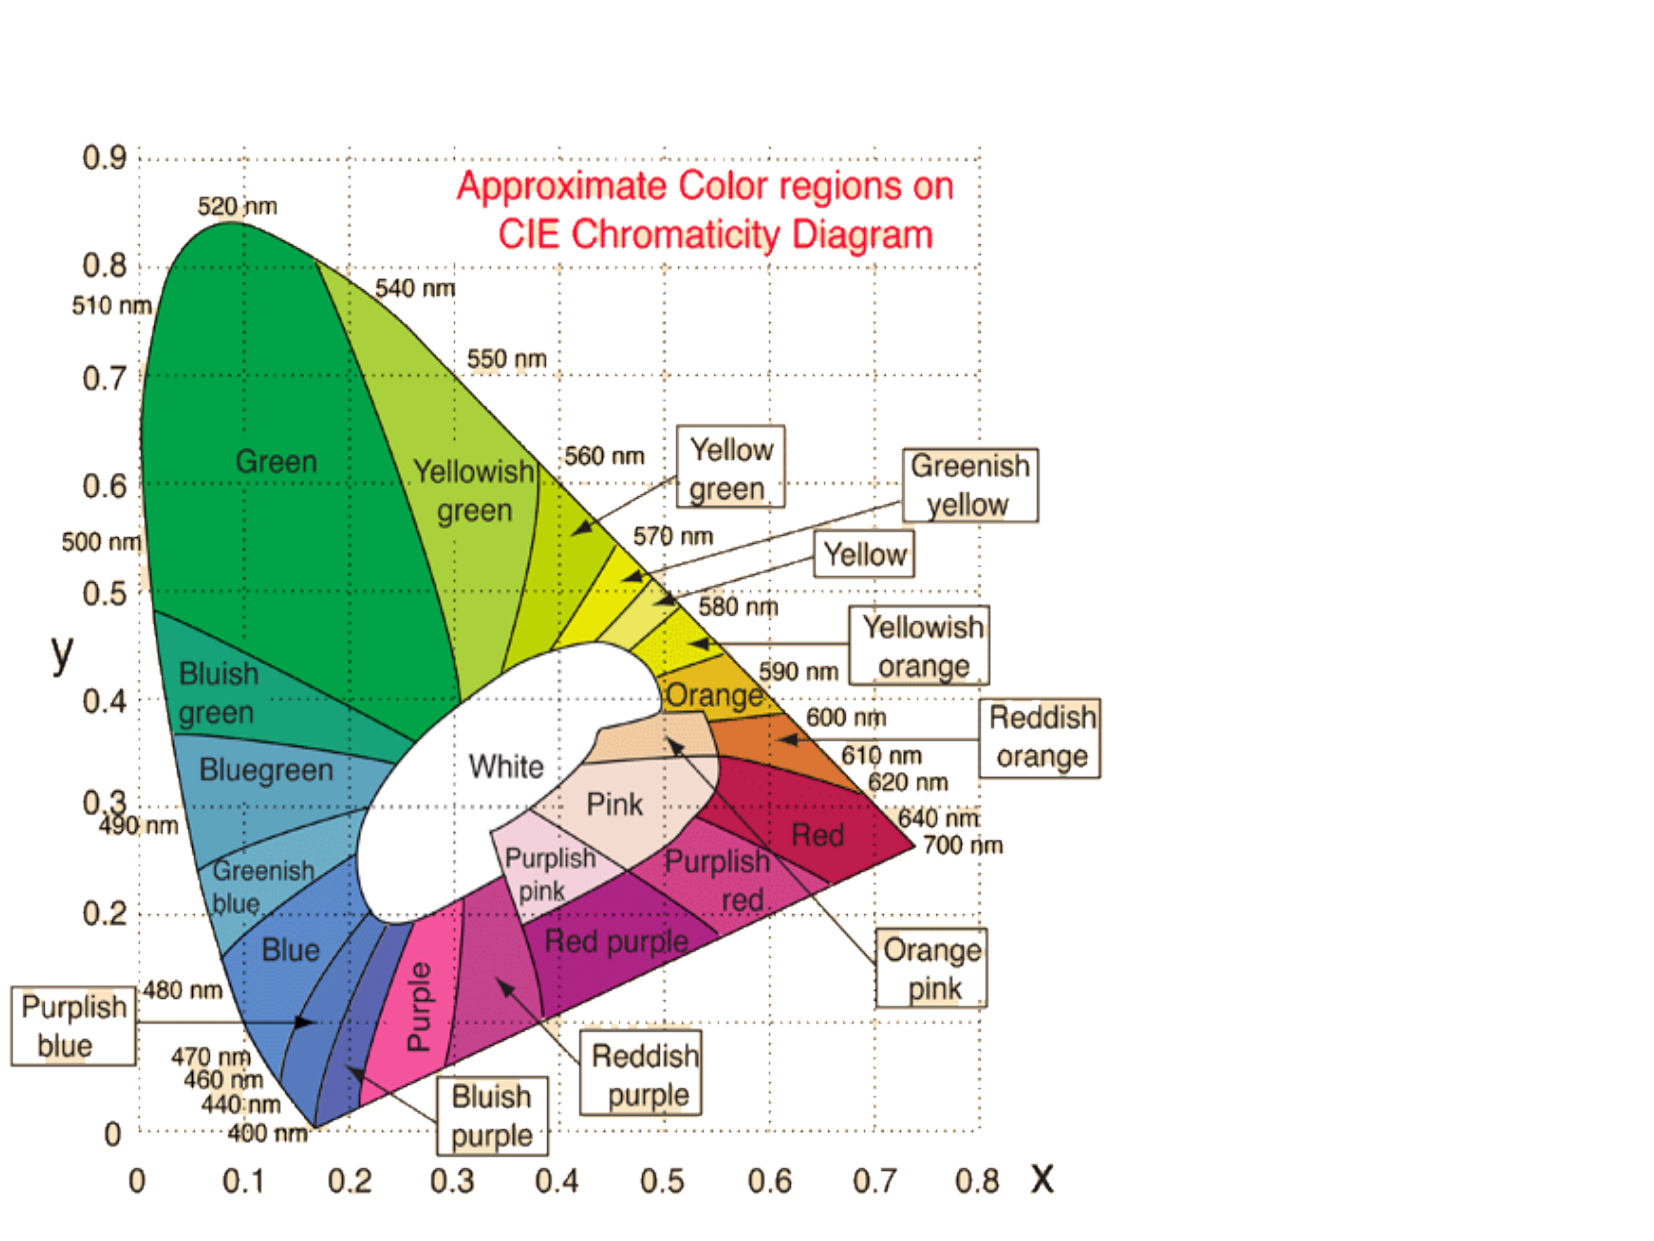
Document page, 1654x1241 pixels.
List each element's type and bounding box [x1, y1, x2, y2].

picture [0, 119, 1126, 1208]
